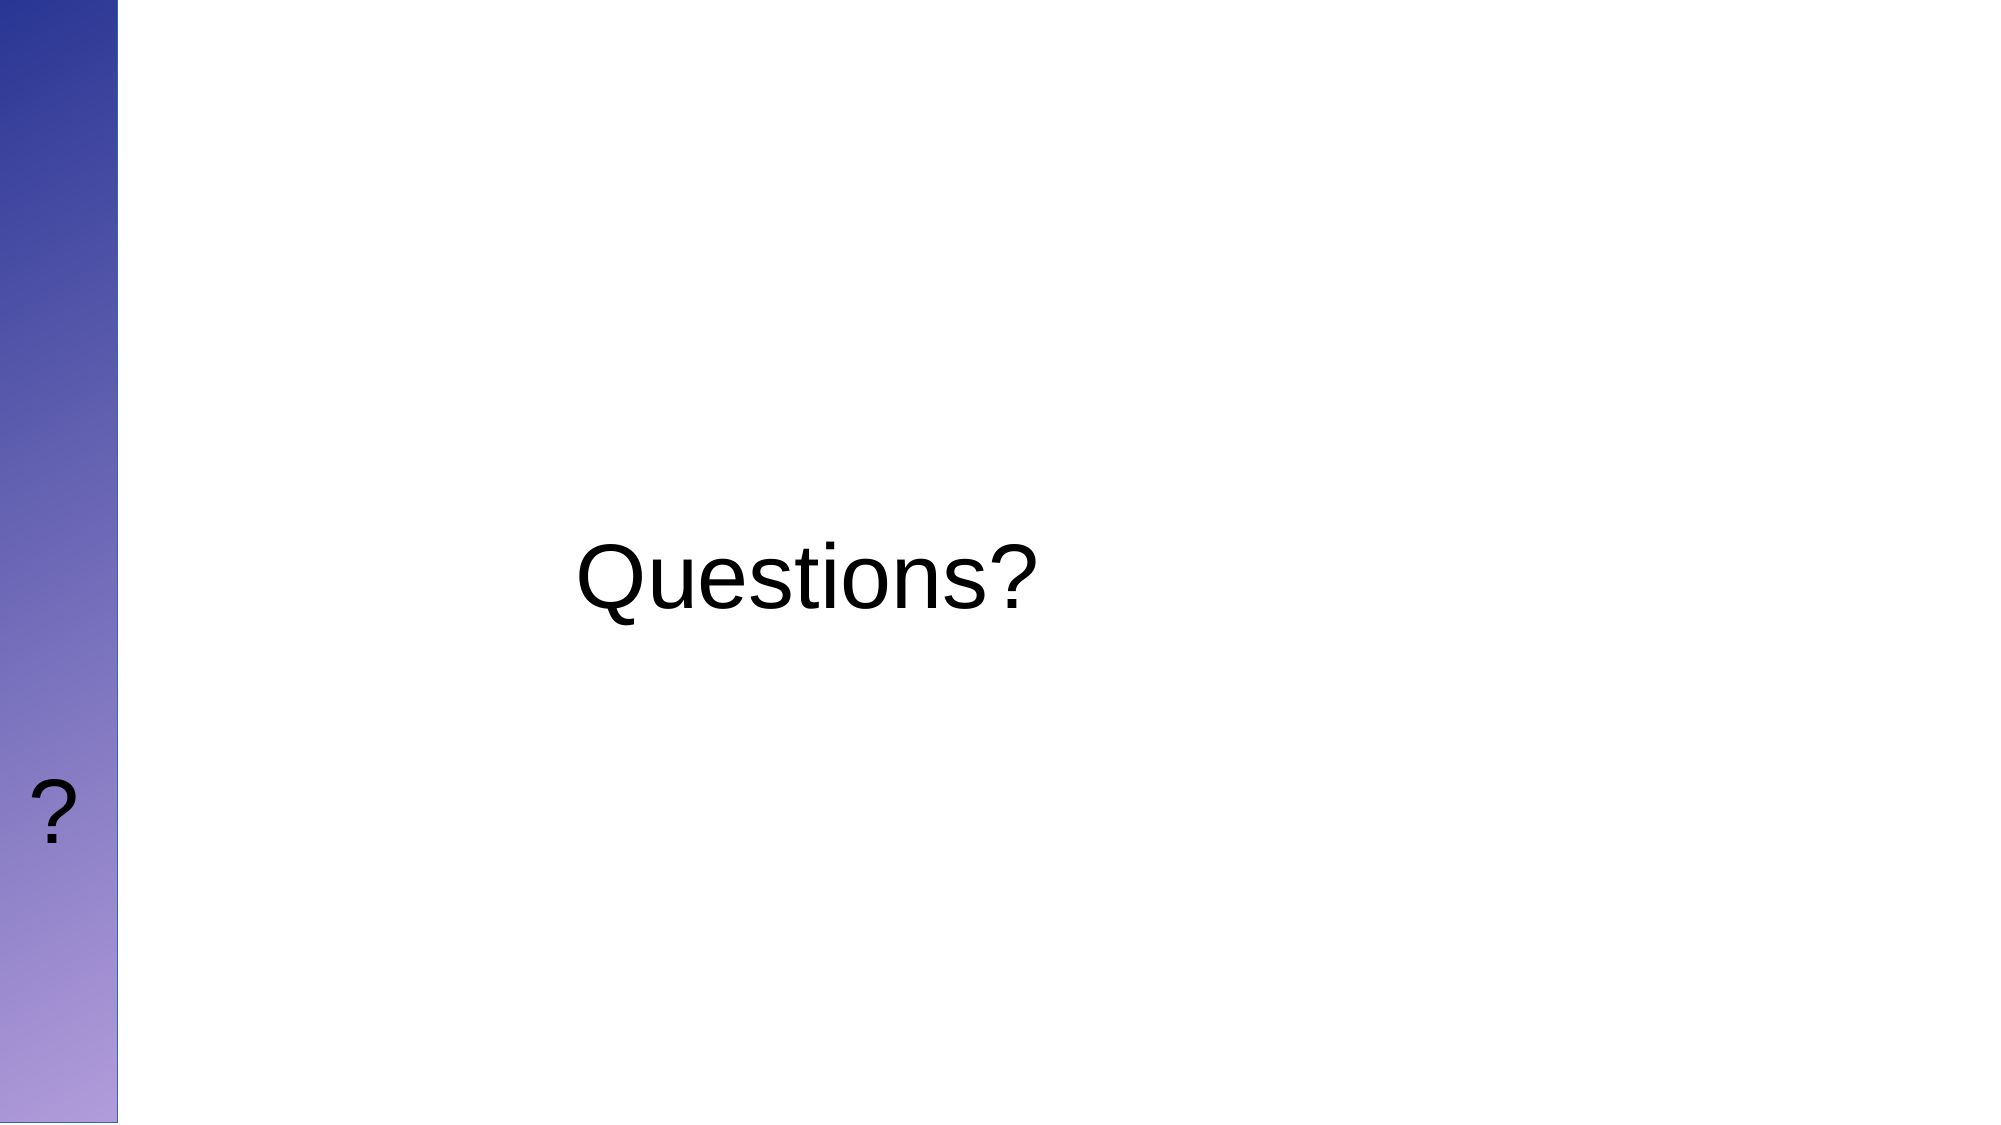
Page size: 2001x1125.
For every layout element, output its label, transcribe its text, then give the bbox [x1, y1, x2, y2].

text_box ? [13, 744, 95, 892]
title Questions? [561, 472, 1654, 685]
text_box [0, 0, 118, 1123]
